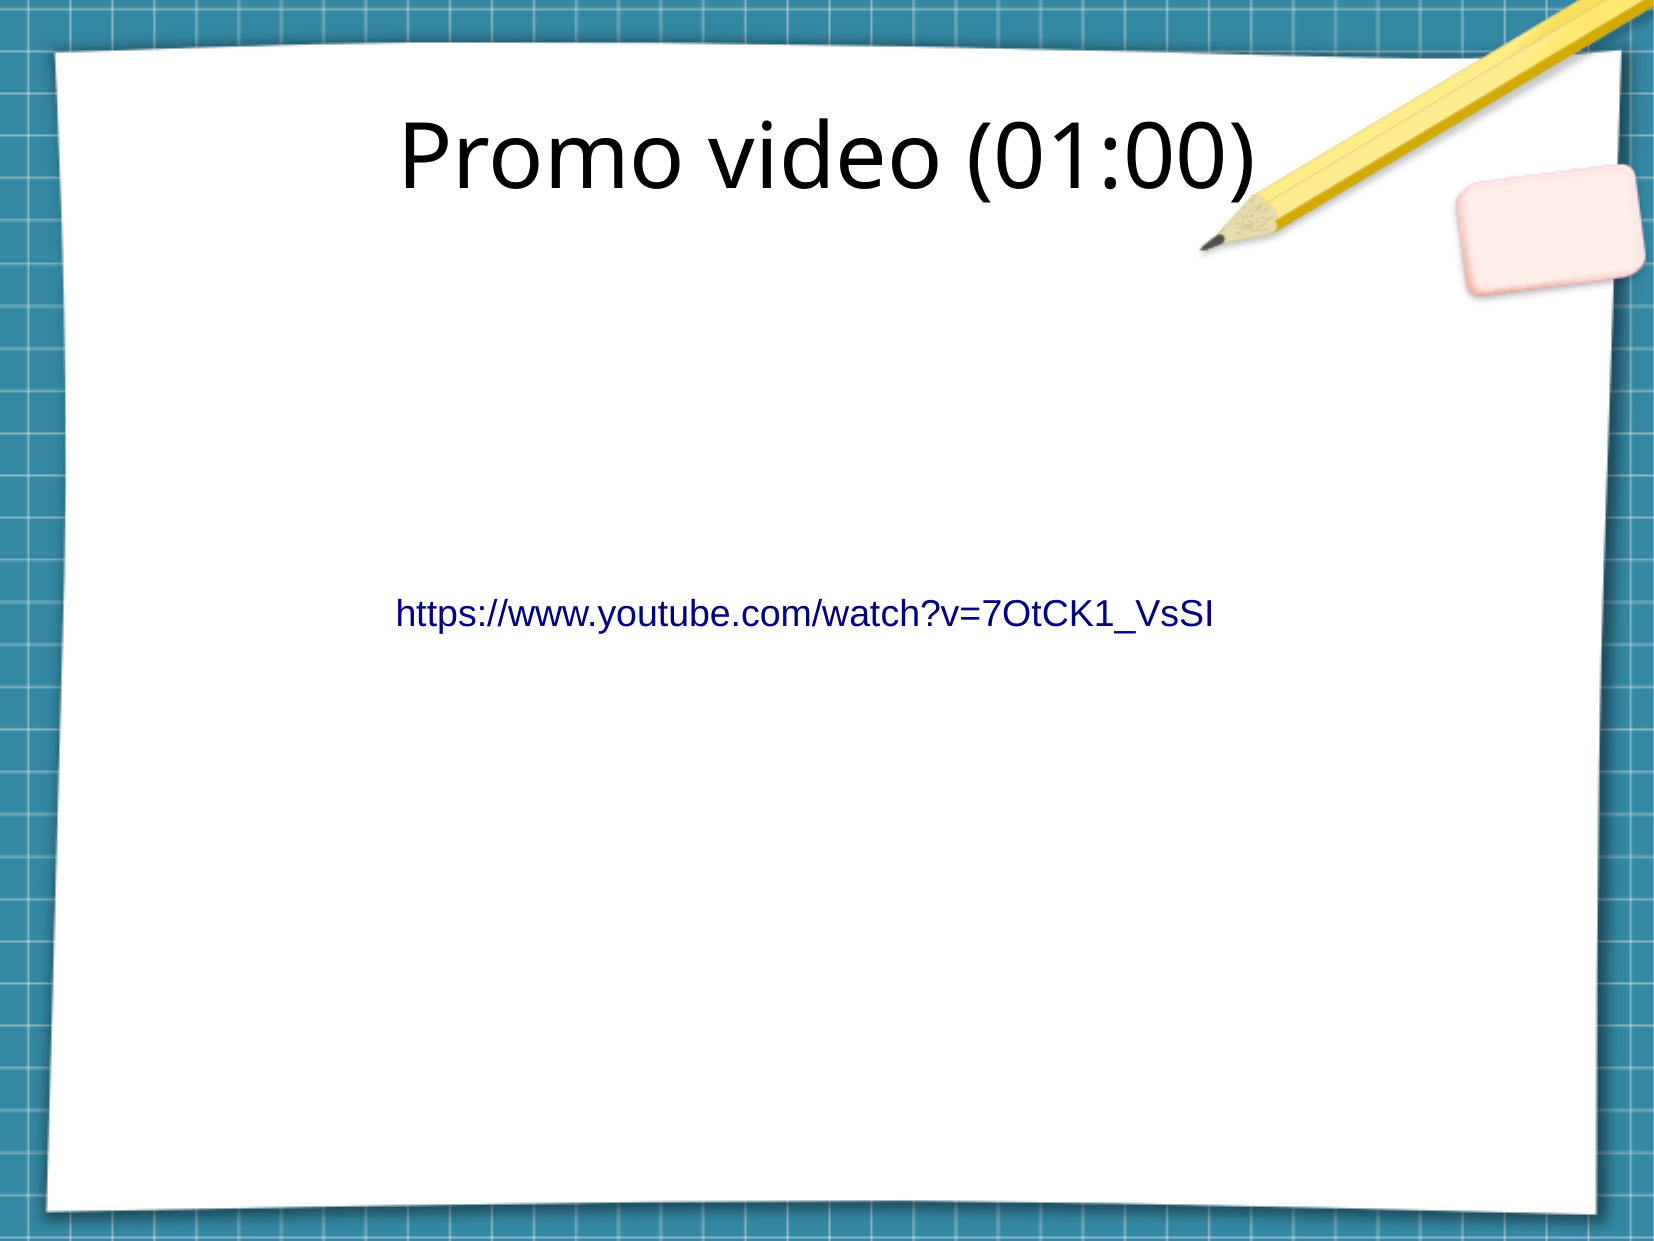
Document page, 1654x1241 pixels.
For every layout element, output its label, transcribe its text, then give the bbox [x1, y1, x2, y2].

picture [0, 0, 1654, 1241]
text_box https://www.youtube.com/watch?v=7OtCK1_VsSI [380, 585, 1231, 642]
title Promo video (01:00) [82, 49, 1571, 257]
